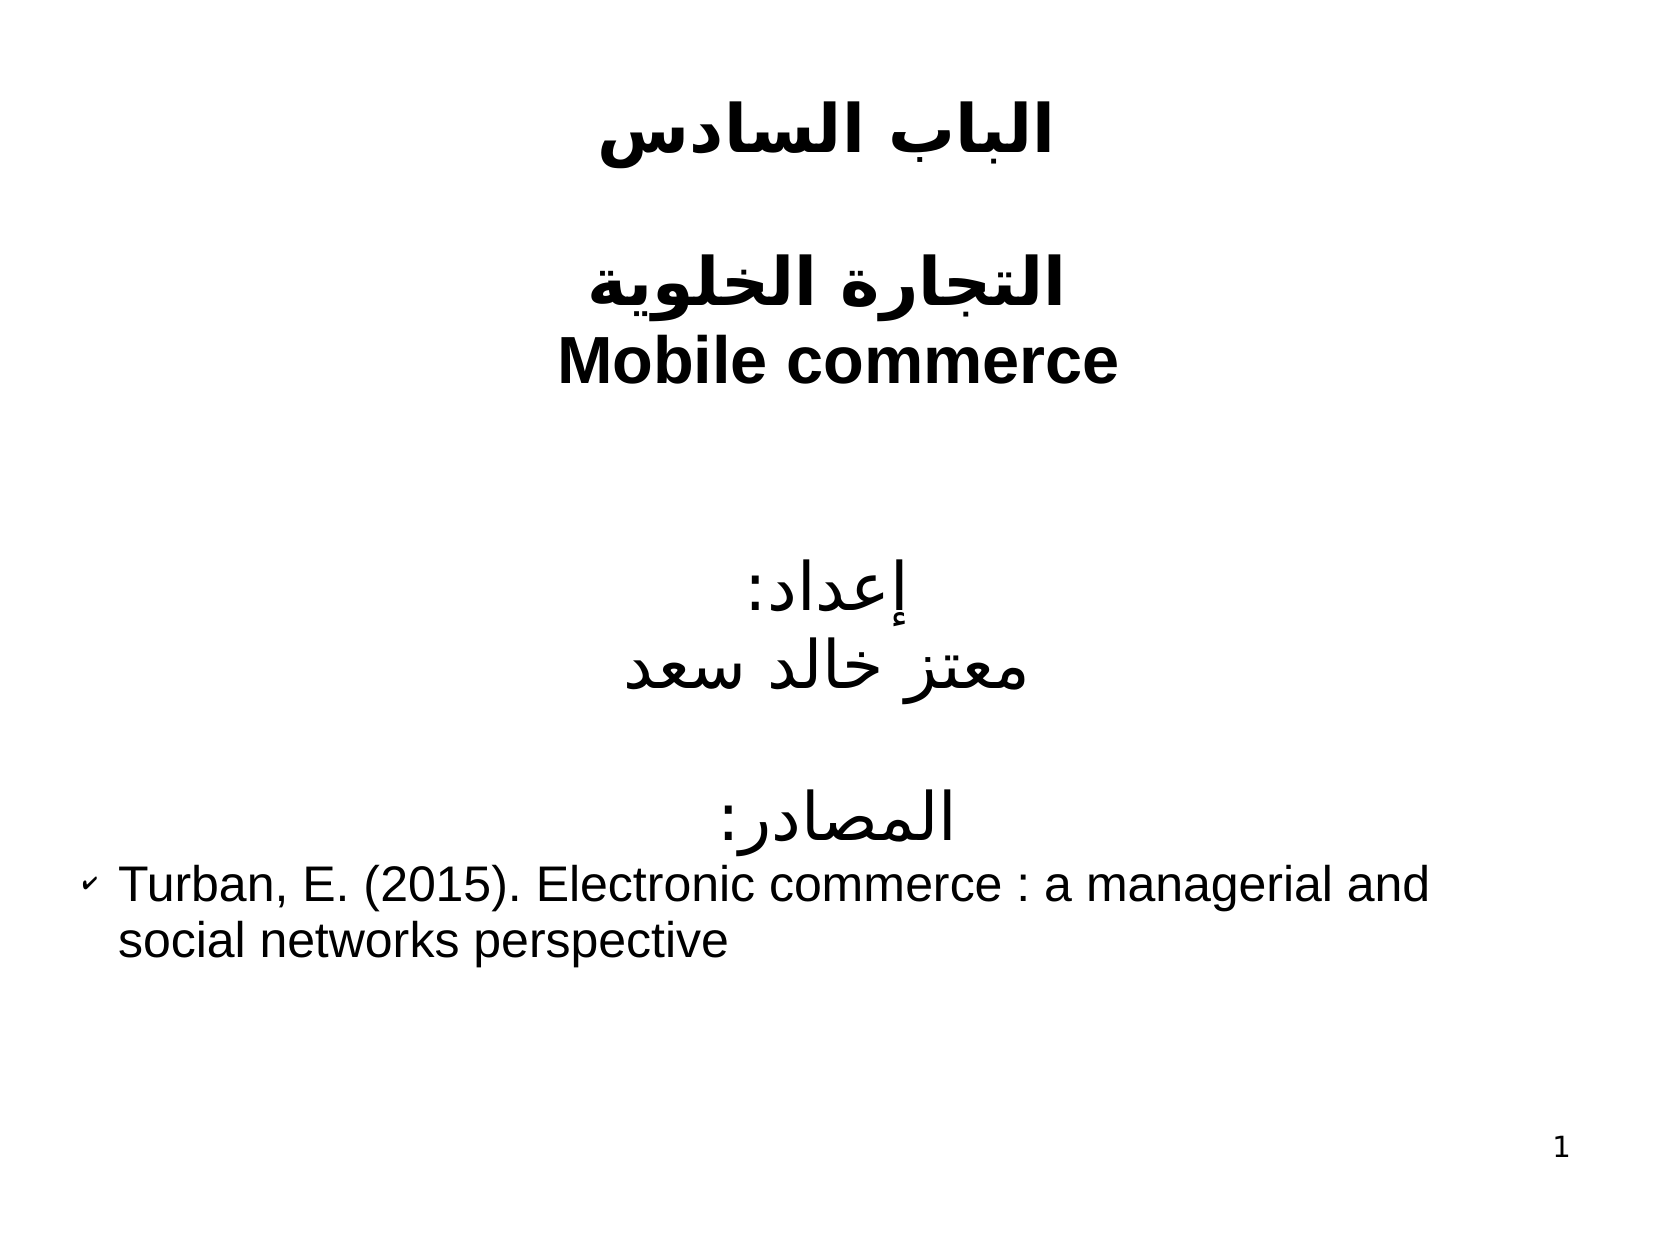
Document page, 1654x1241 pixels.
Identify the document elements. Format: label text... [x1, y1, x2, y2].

subtitle الباب السادس التجارة الخلوية Mobile commerce إعداد: معتز خالد سعد المصادر: Turban, E. (2015). Electronic commerce : a managerial and social networks perspective [82, 49, 1571, 1010]
